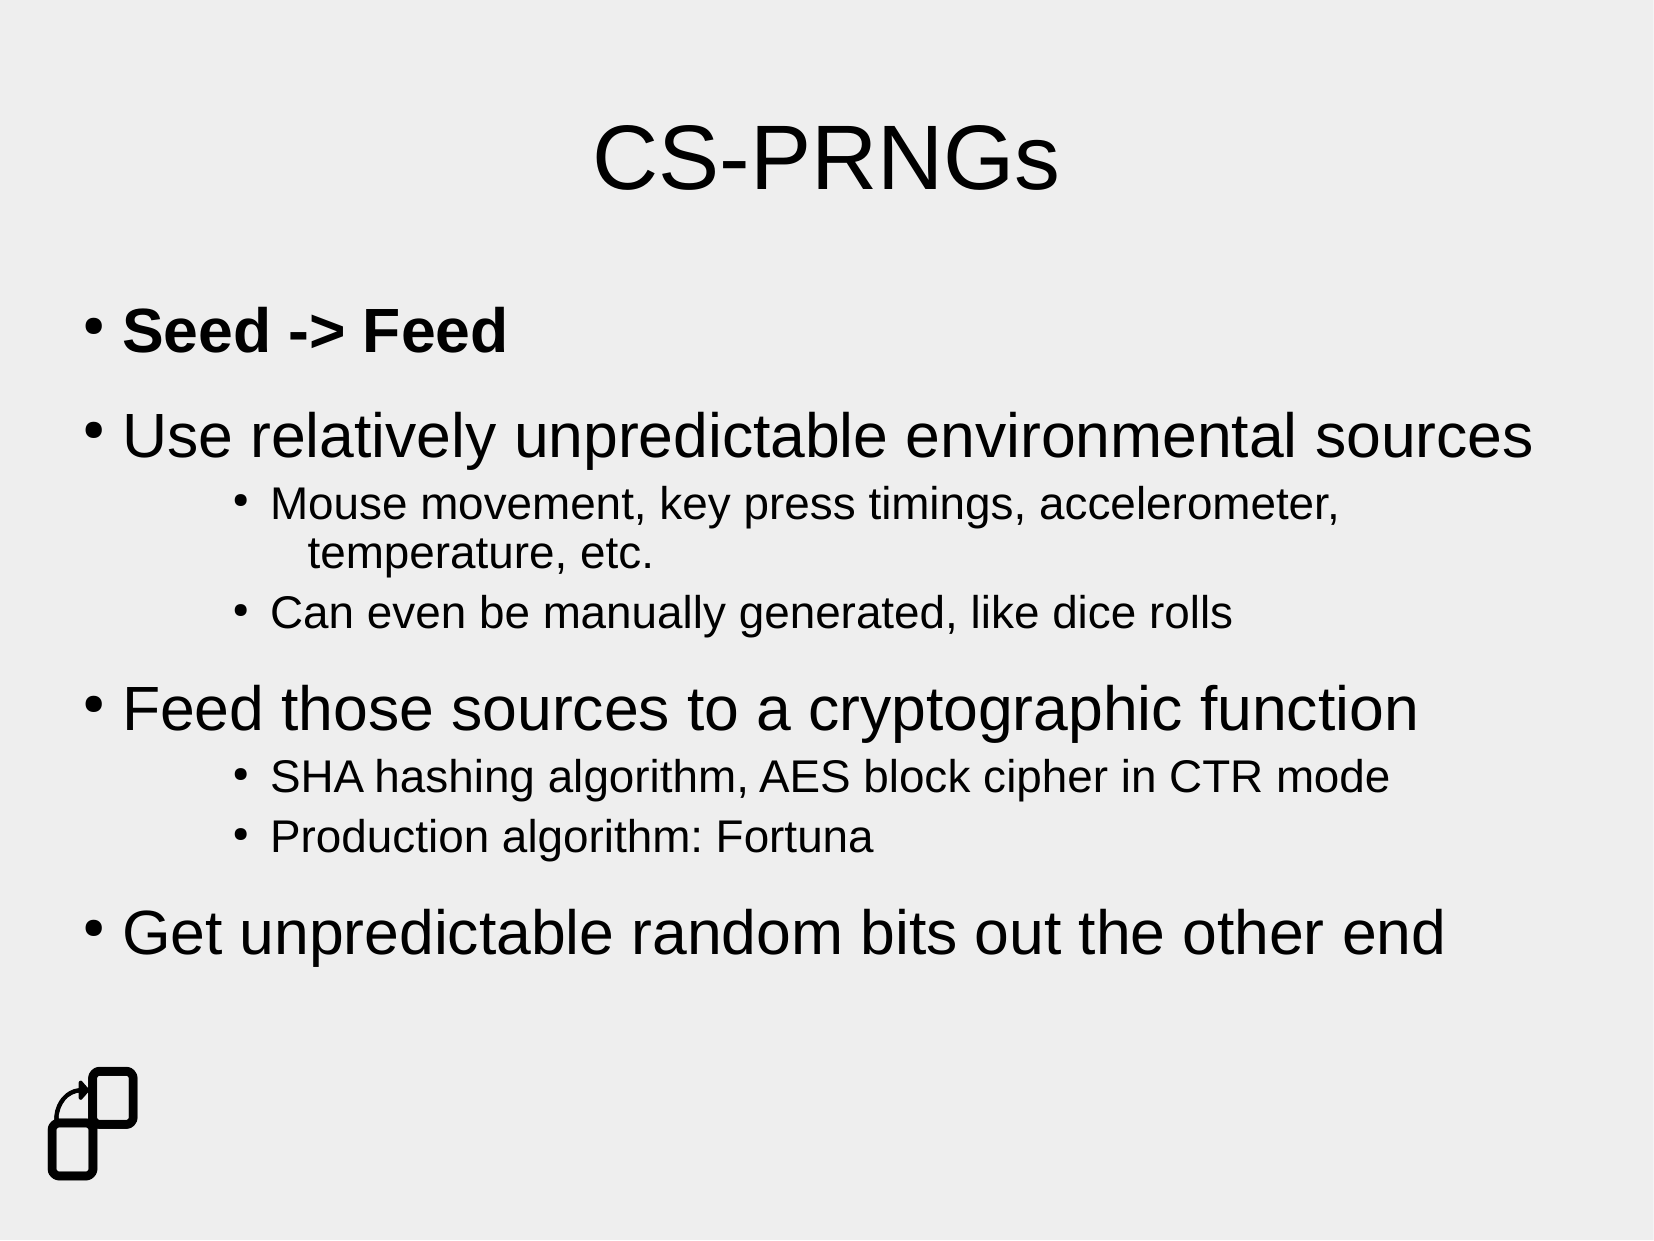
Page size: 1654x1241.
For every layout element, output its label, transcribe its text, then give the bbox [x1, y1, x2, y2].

list Seed -> Feed Use relatively unpredictable environmental sources Mouse movement, key press timings, accelerometer, temperature, etc. Can even be manually generated, like dice rolls Feed those sources to a cryptographic function SHA hashing algorithm, AES block cipher in CTR mode Production algorithm: Fortuna Get unpredictable random bits out the other end [82, 290, 1571, 1010]
picture [30, 1062, 153, 1186]
title CS-PRNGs [82, 97, 1571, 209]
